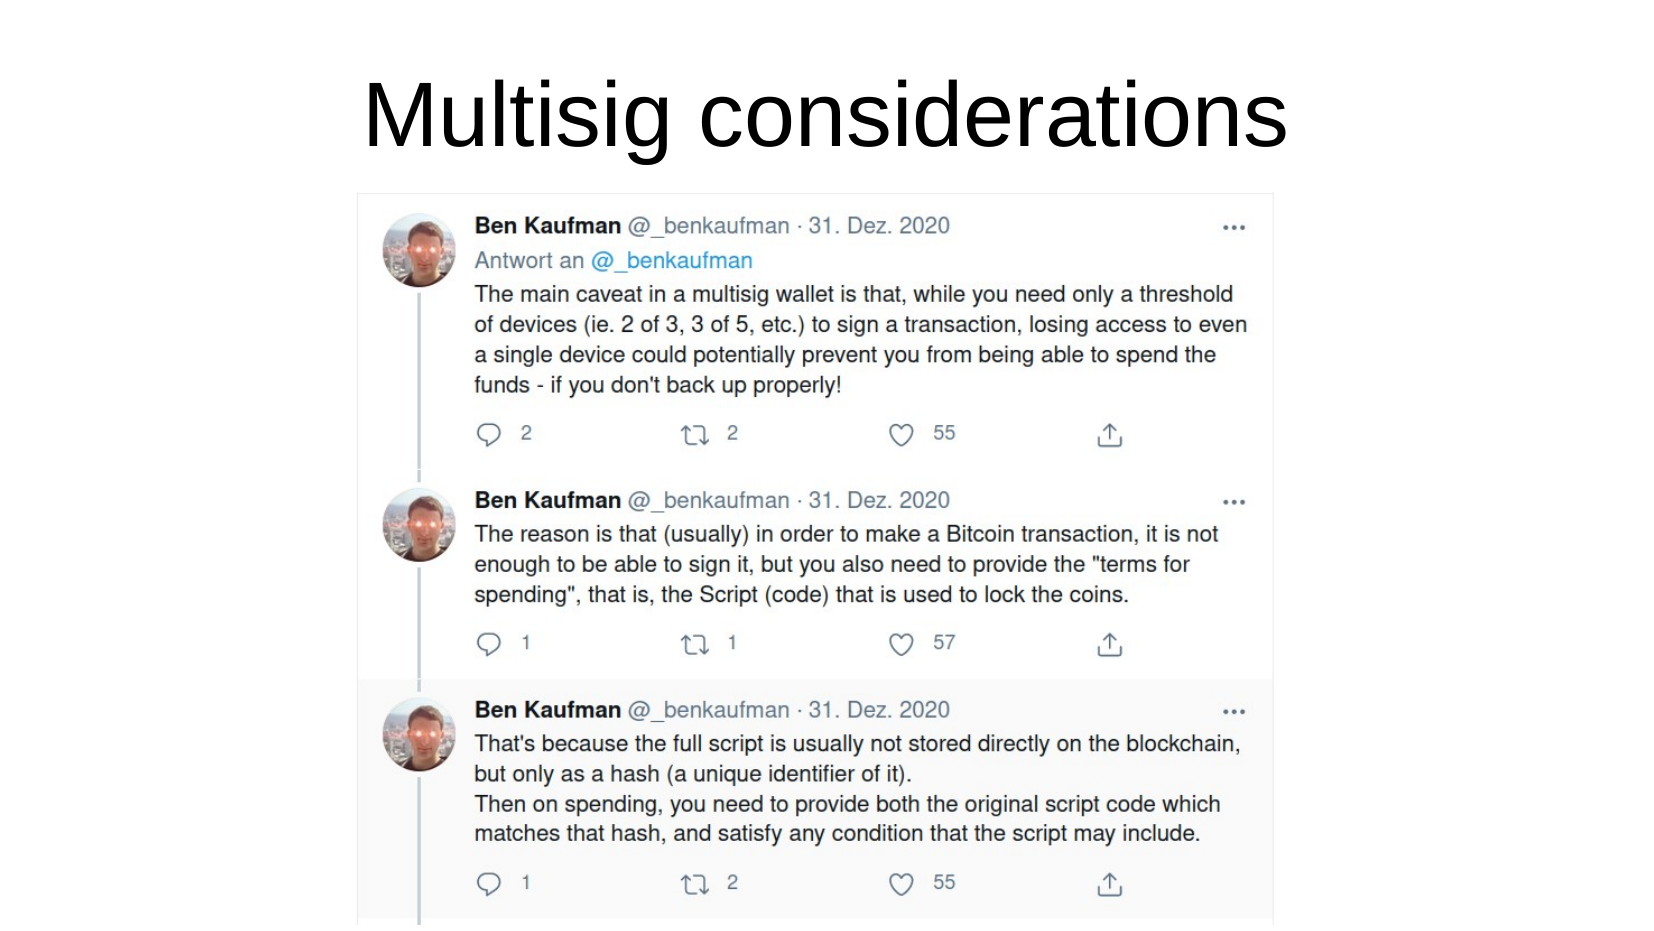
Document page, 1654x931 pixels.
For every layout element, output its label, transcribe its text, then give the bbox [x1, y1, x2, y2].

title Multisig considerations [82, 37, 1571, 193]
picture [348, 192, 1276, 925]
